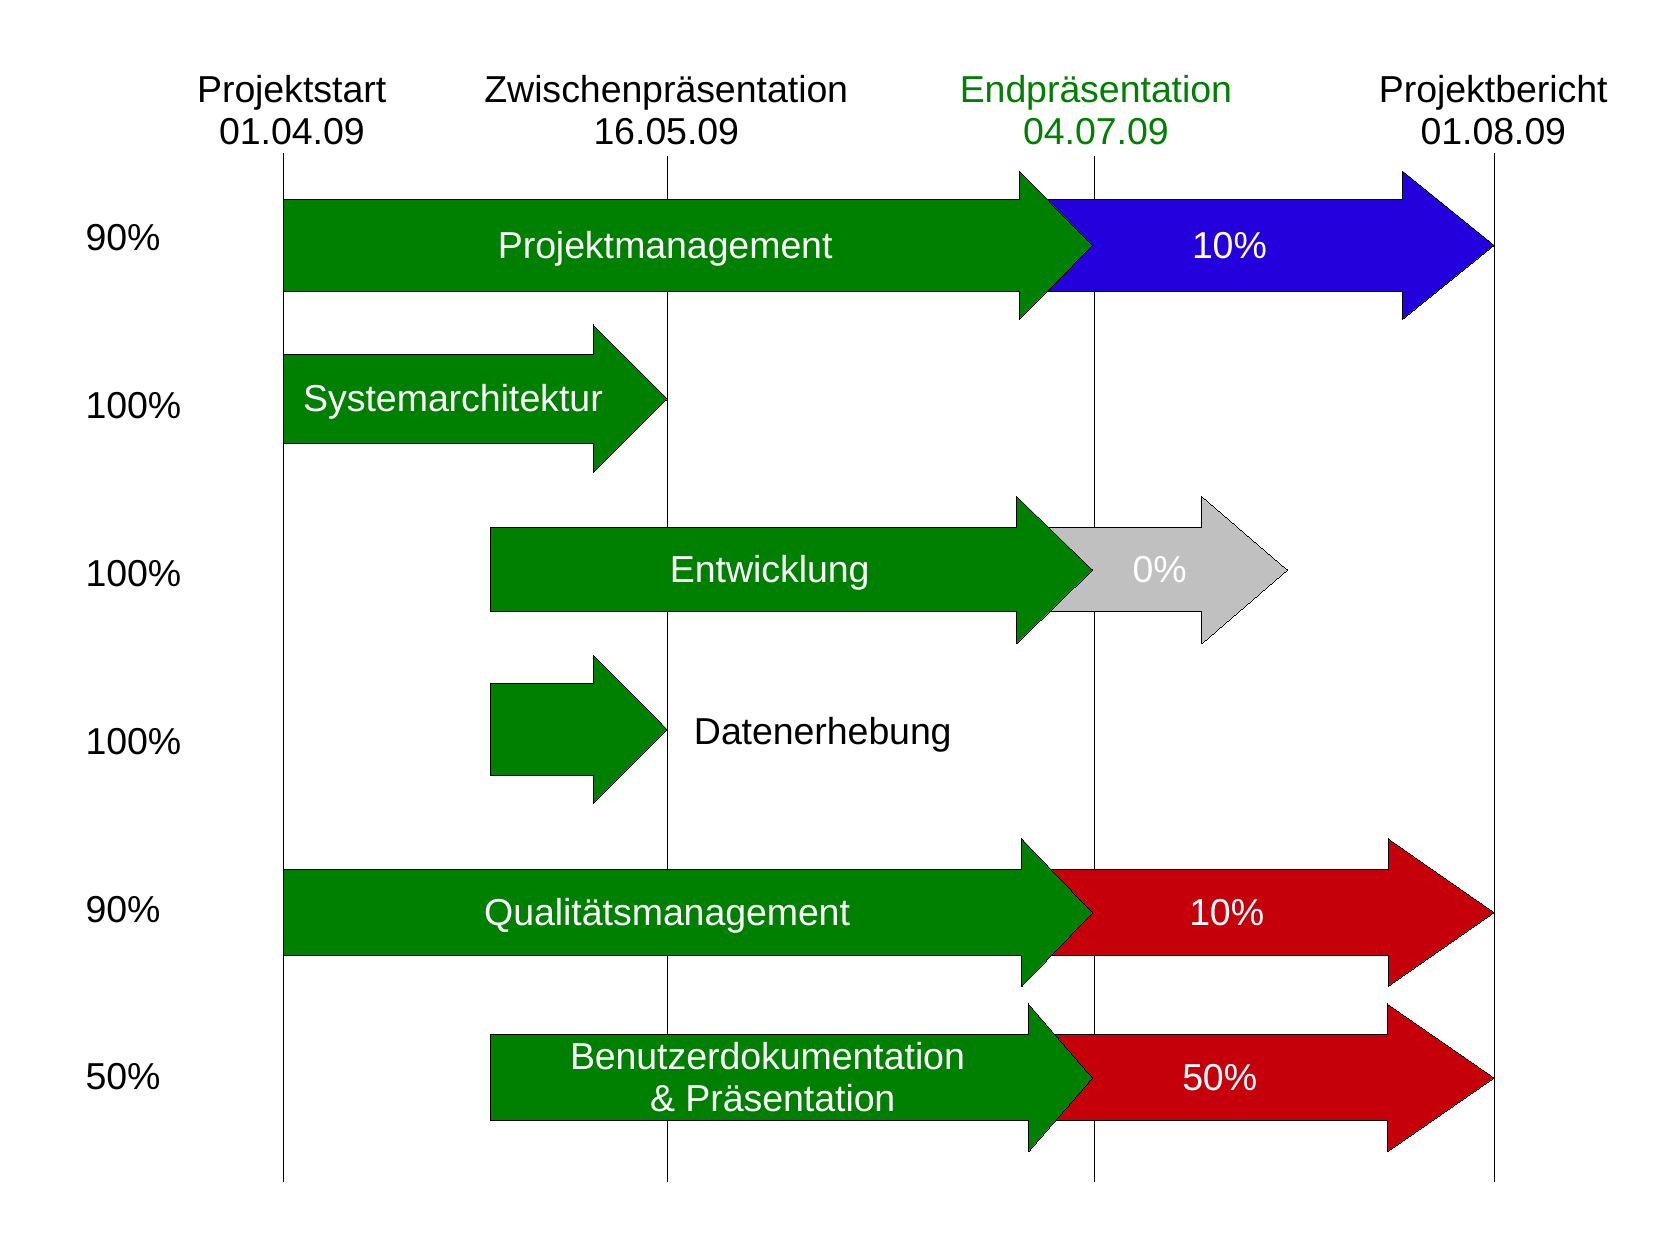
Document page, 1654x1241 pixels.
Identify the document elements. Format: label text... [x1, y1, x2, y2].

text_box Entwicklung [490, 496, 1093, 644]
text_box Zwischenpräsentation 16.05.09 [469, 61, 863, 161]
text_box 50% [1056, 1003, 1495, 1152]
text_box Projektstart 01.04.09 [182, 61, 402, 161]
text_box 10% [1048, 171, 1494, 320]
text_box 0% [1050, 496, 1288, 644]
text_box 10% [1052, 838, 1495, 987]
text_box Endpräsentation 04.07.09 [944, 61, 1247, 161]
text_box 90% 100% 100% 100% 90% 50% [70, 208, 249, 1149]
text_box Projektmanagement [283, 171, 1093, 320]
text_box Datenerhebung [679, 702, 1034, 760]
text_box Qualitätsmanagement [283, 838, 1093, 987]
text_box Projektbericht 01.08.09 [1364, 61, 1623, 161]
text_box [490, 655, 668, 804]
text_box Systemarchitektur [283, 324, 668, 473]
text_box Benutzerdokumentation & Präsentation [490, 1003, 1093, 1152]
